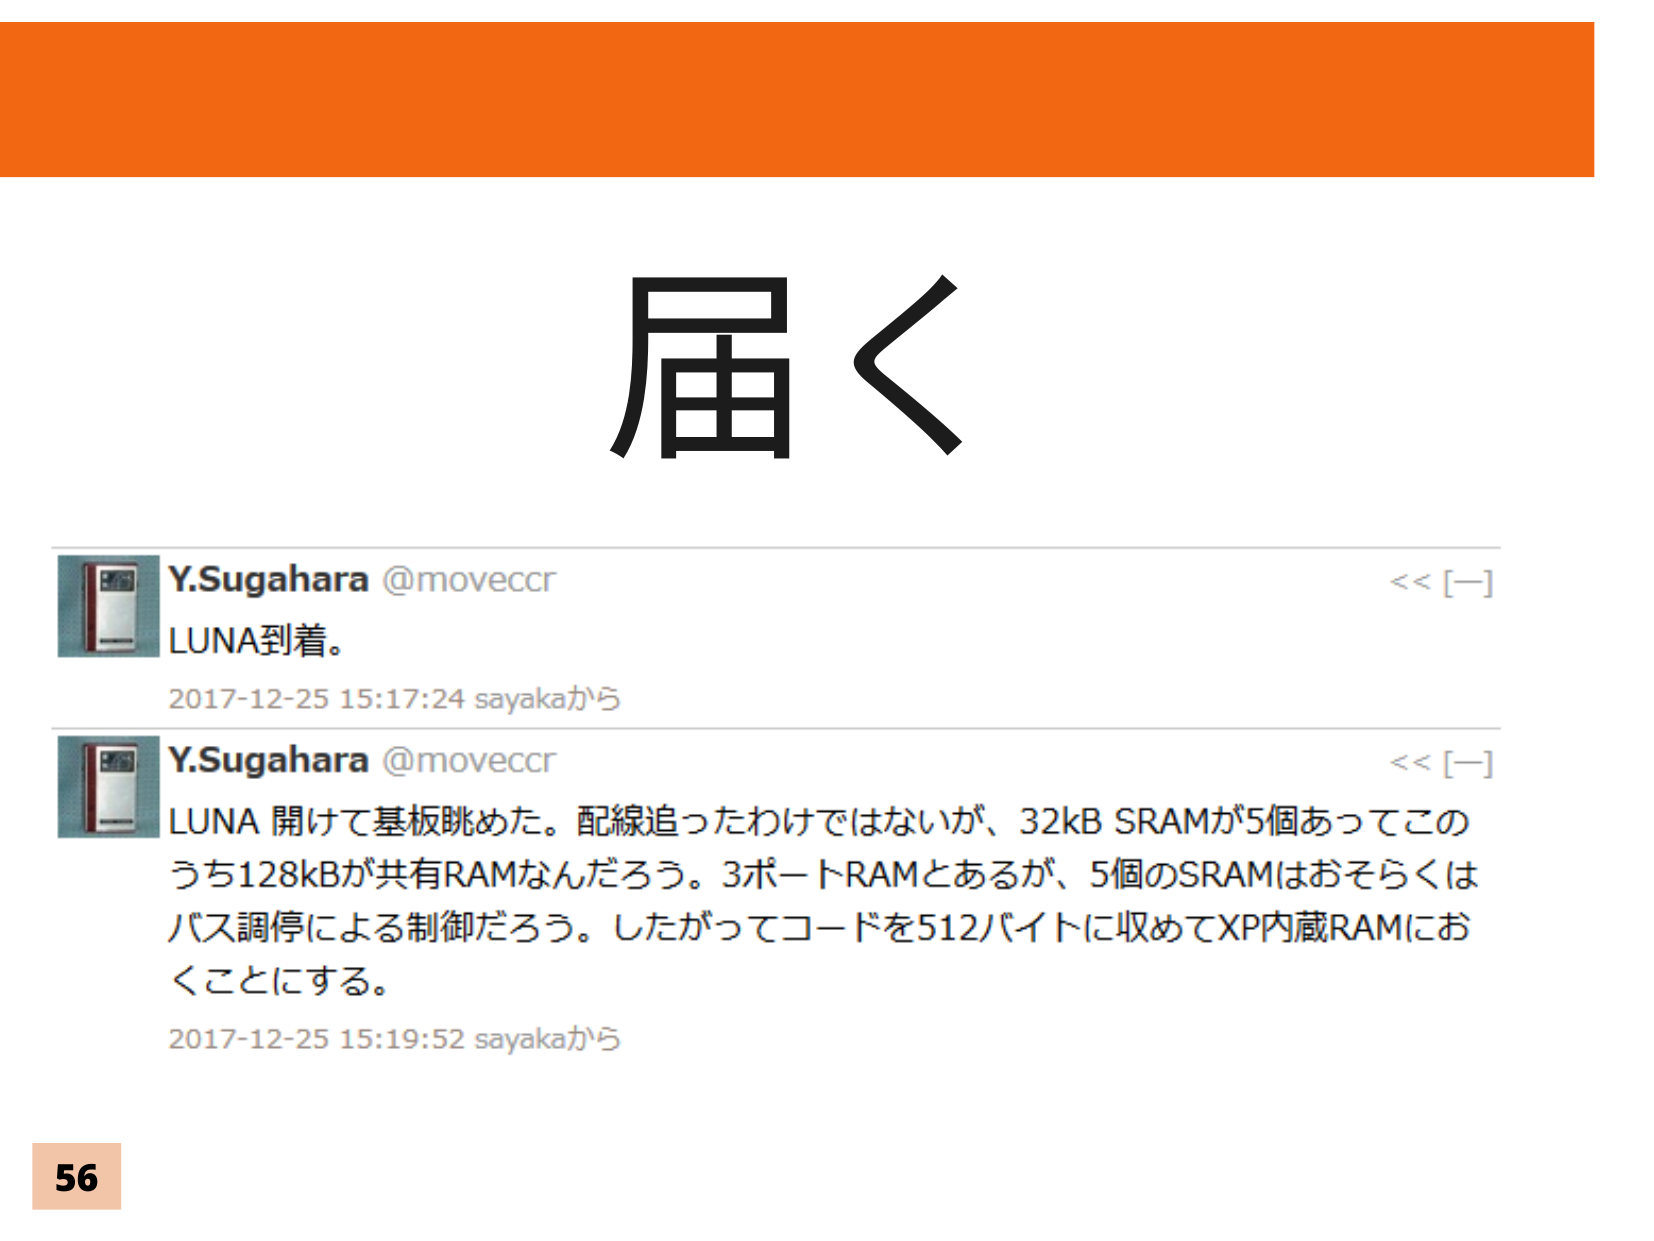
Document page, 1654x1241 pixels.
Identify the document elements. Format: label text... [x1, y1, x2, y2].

list 届く [59, 201, 1565, 1105]
picture [35, 543, 1512, 1066]
